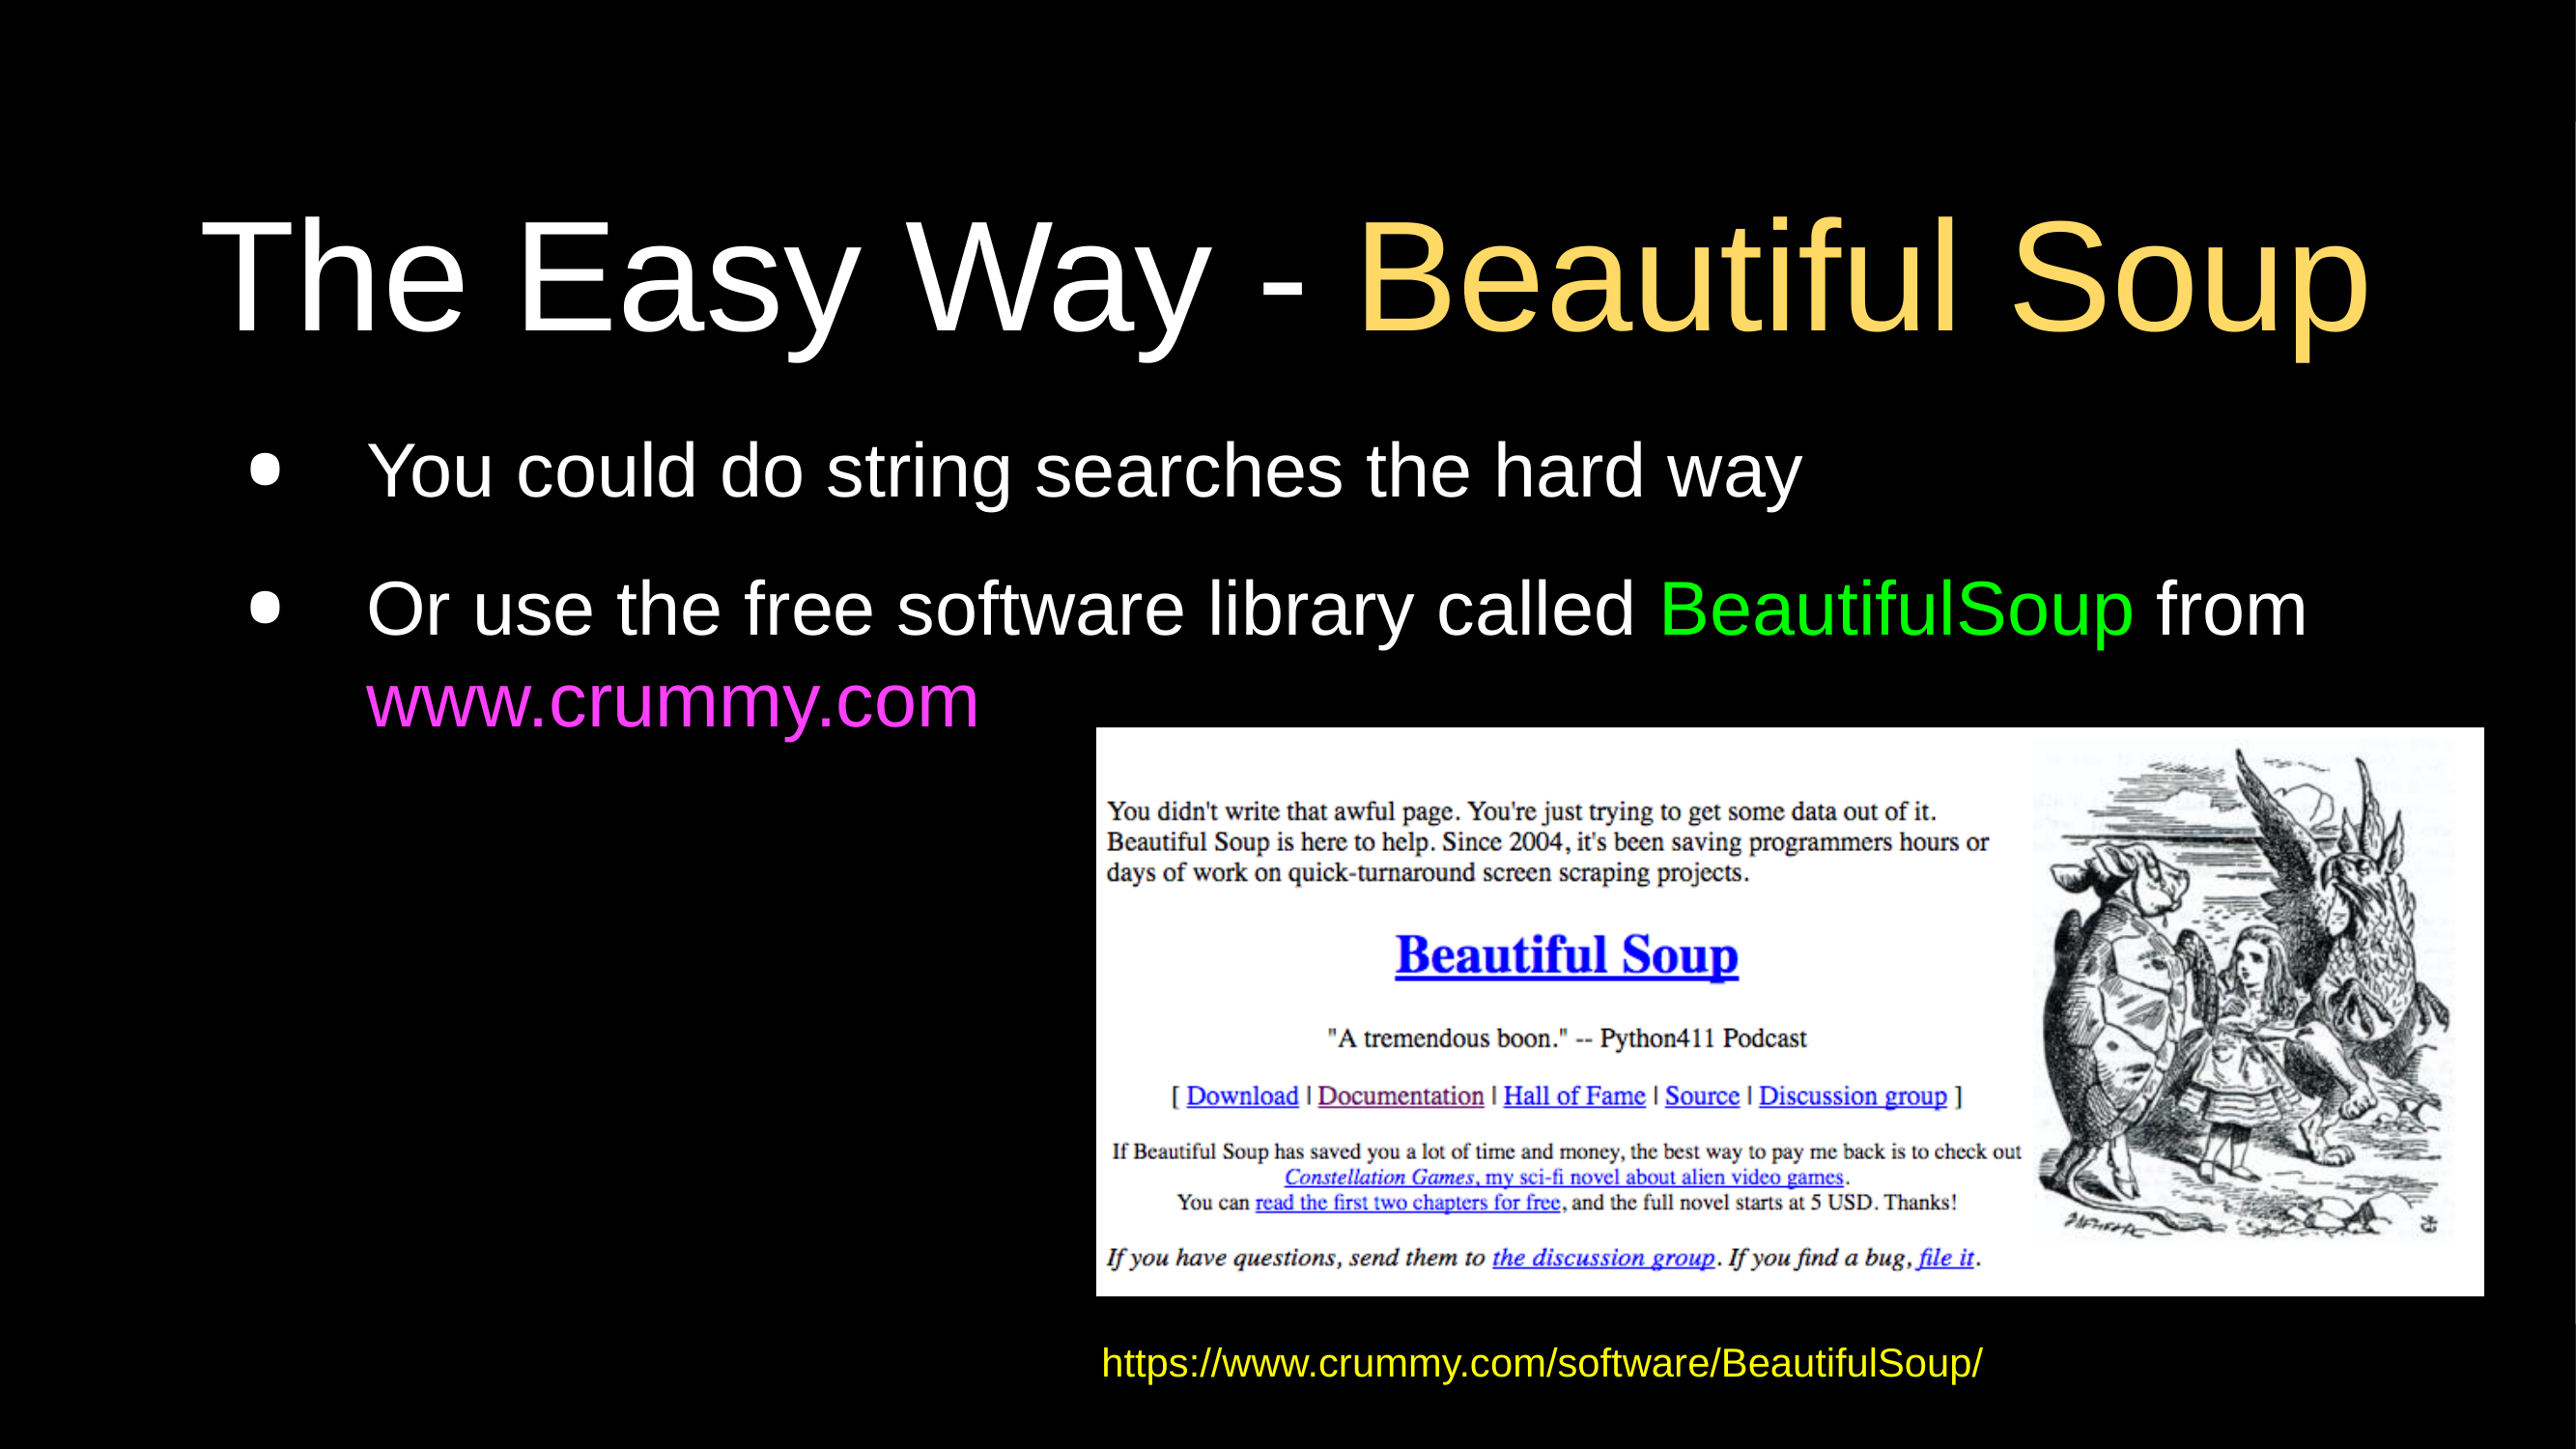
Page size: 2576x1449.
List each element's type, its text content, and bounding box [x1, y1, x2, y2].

text_box https://www.crummy.com/software/BeautifulSoup/ [1087, 1329, 1998, 1393]
picture [1096, 727, 2484, 1296]
list You could do string searches the hard way Or use the free software library called BeautifulSoup from www.crummy.com [183, 412, 2391, 1317]
title The Easy Way - Beautiful Soup [183, 133, 2391, 403]
